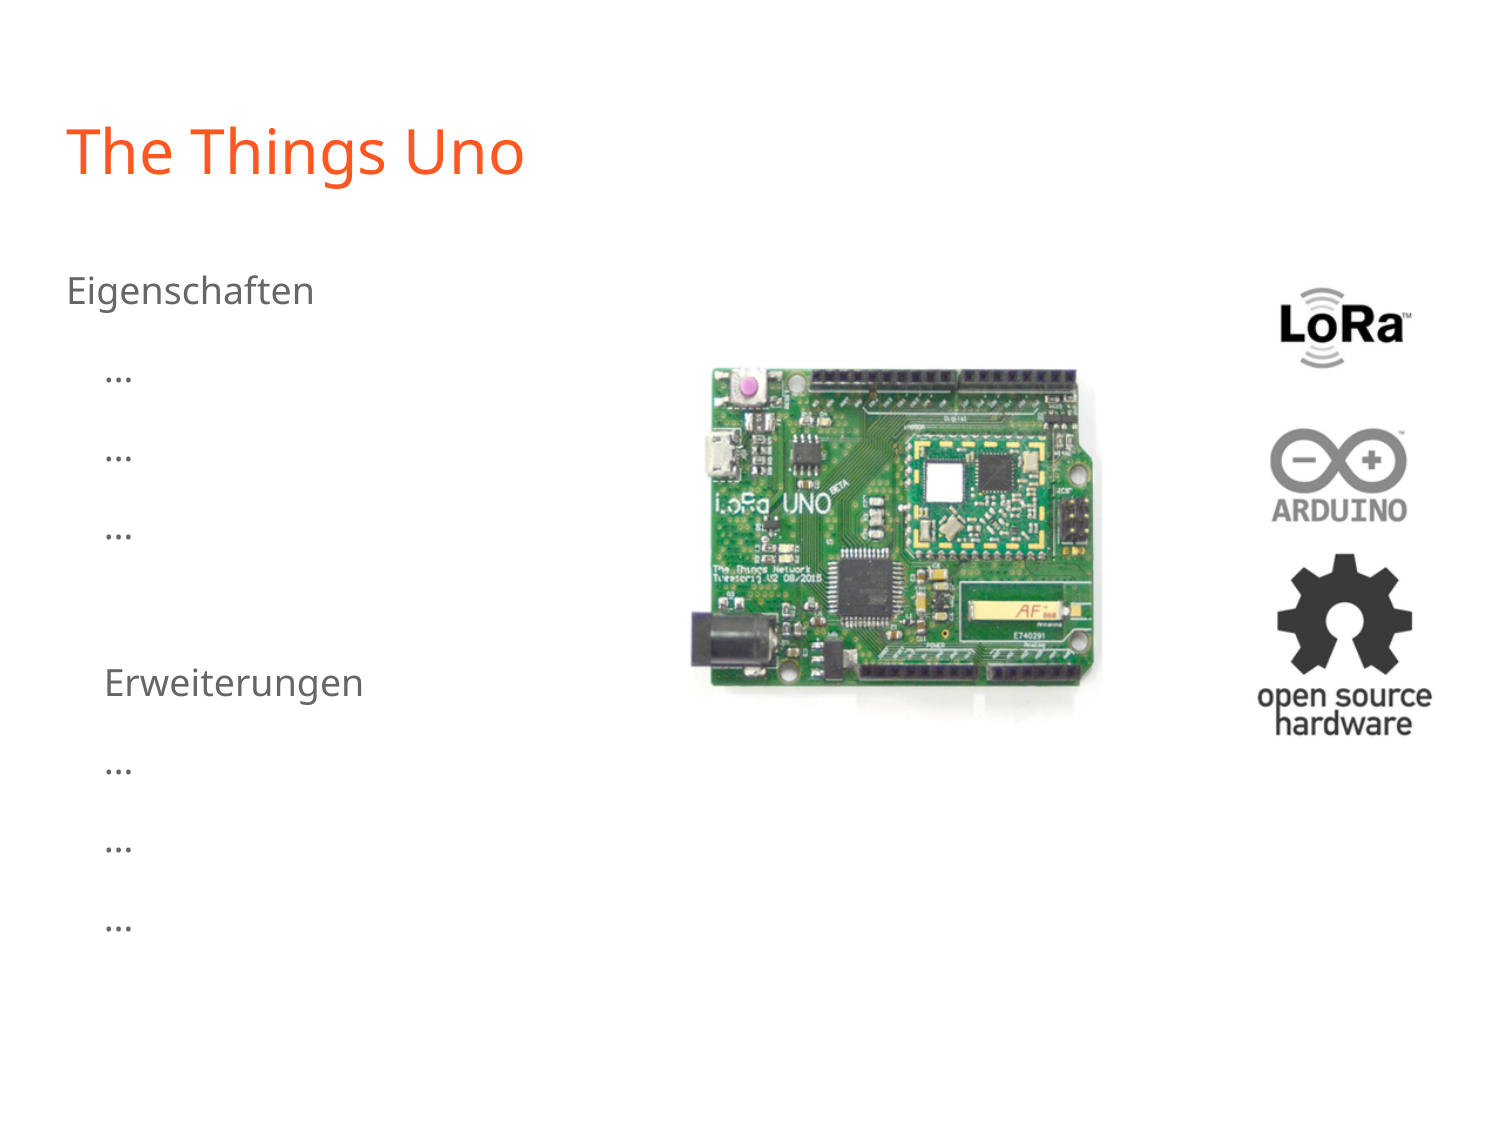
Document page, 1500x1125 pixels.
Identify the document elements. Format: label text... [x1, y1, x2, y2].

picture [660, 262, 1458, 760]
title The Things Uno [51, 97, 1449, 223]
list Eigenschaften … … … Erweiterungen … … … [51, 252, 1449, 1000]
